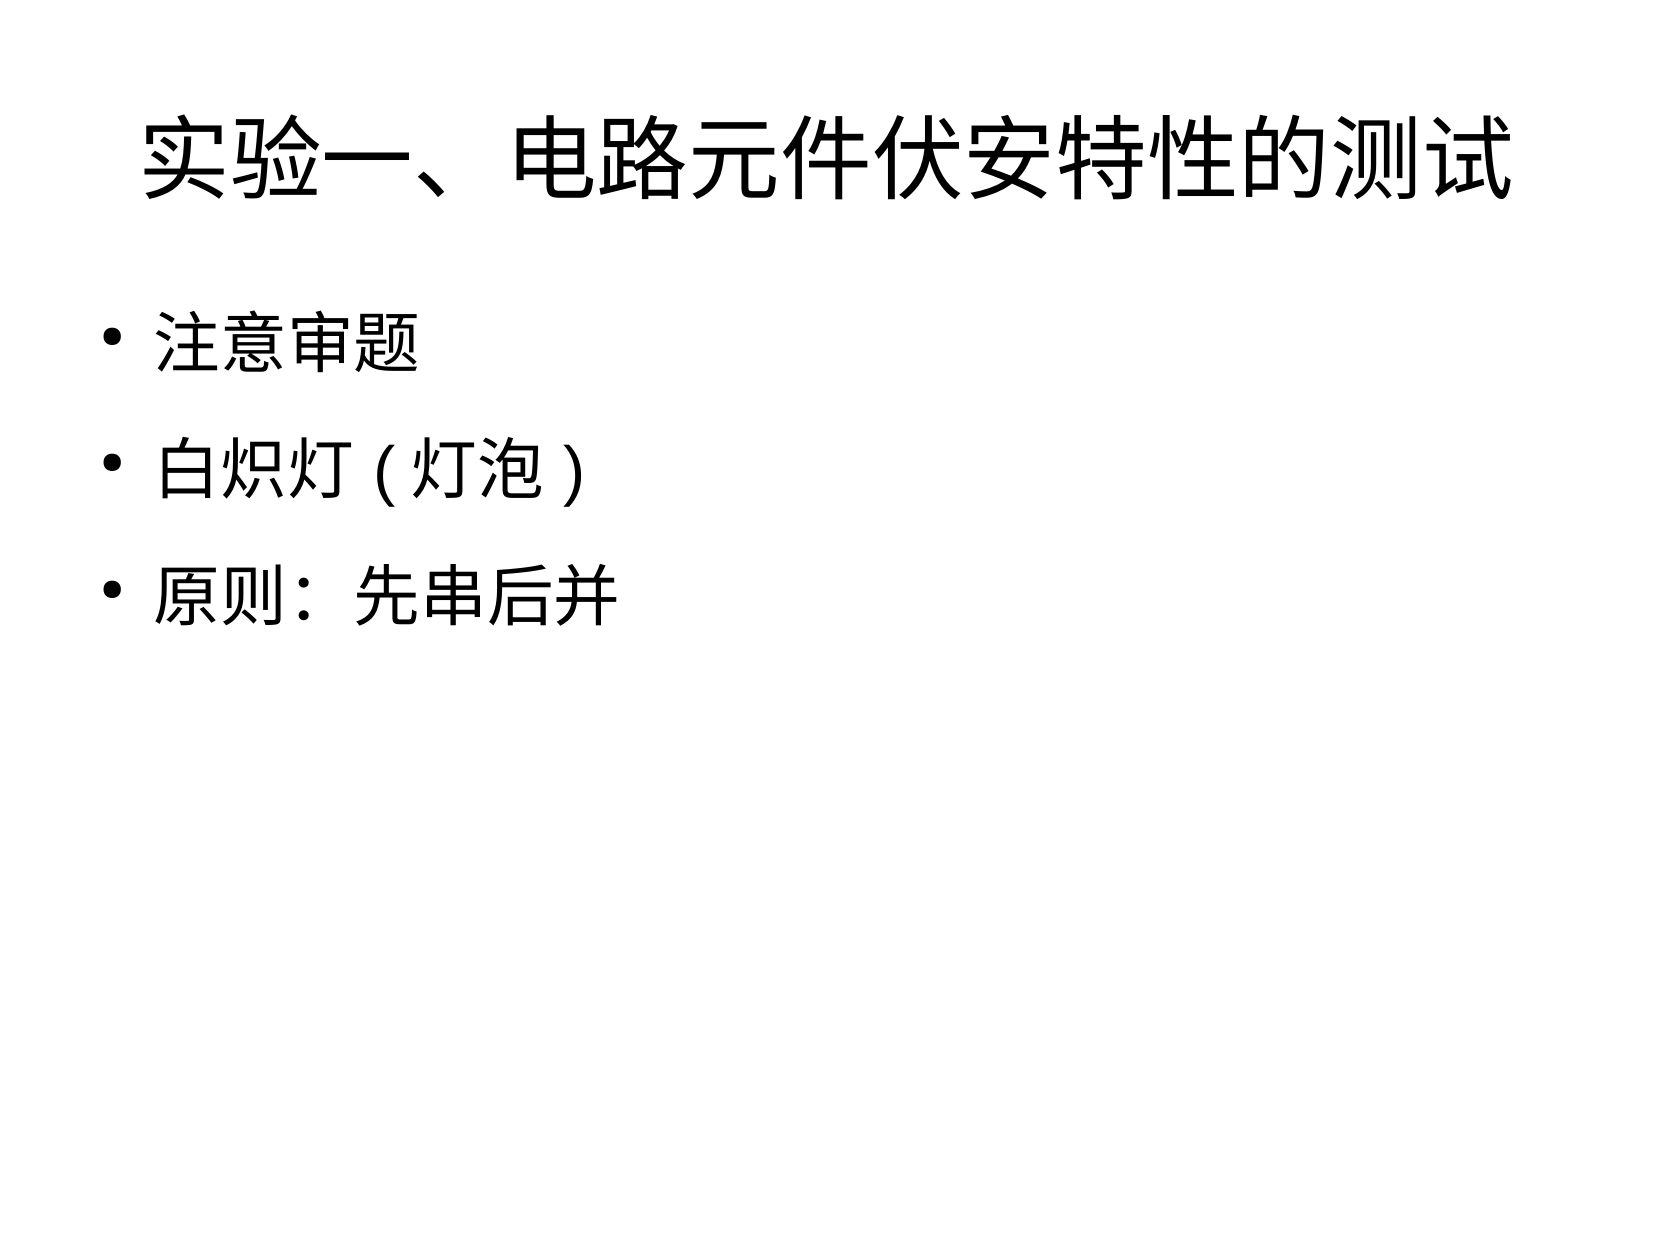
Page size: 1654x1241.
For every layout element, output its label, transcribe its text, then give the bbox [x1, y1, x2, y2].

title 实验一、电路元件伏安特性的测试 [82, 49, 1571, 257]
list 注意审题 白炽灯(灯泡) 原则：先串后并 [82, 290, 1571, 1010]
